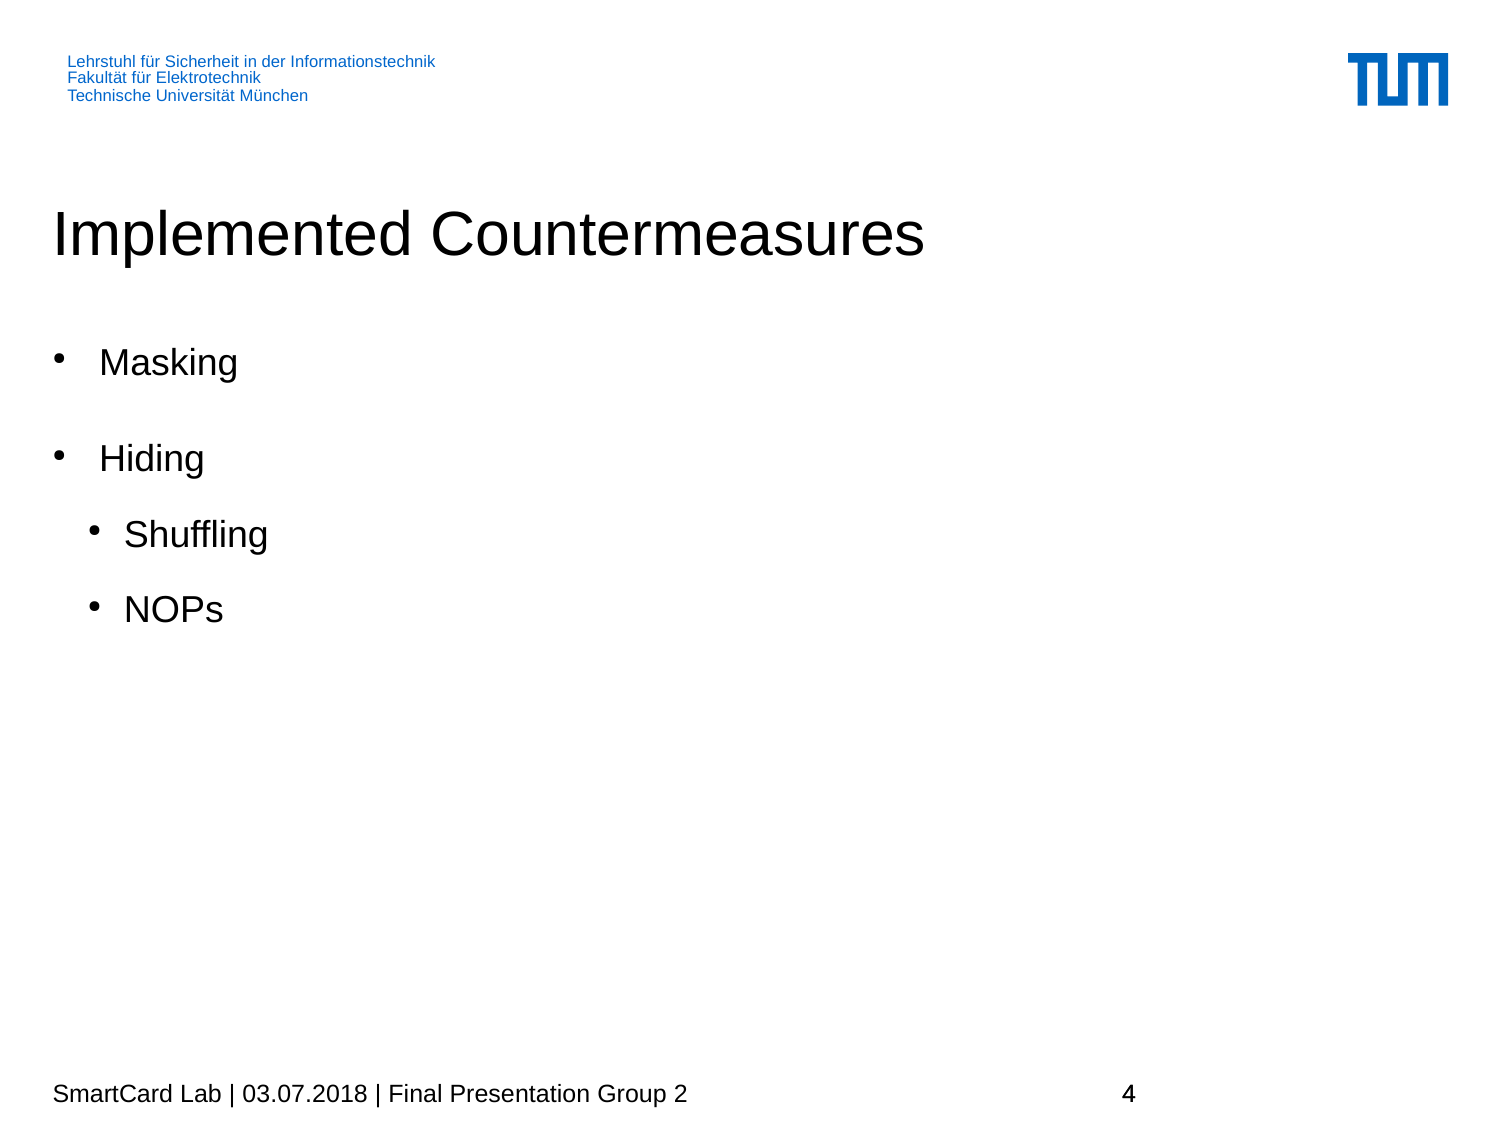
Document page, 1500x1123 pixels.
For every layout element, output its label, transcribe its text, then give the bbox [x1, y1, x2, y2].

title Implemented Countermeasures [52, 192, 1453, 268]
text_box SmartCard Lab | 03.07.2018 | Final Presentation Group 2 [52, 1062, 1116, 1123]
text_box <number> [1122, 1062, 1459, 1123]
list Masking Hiding Shuffling NOPs [52, 330, 1453, 916]
